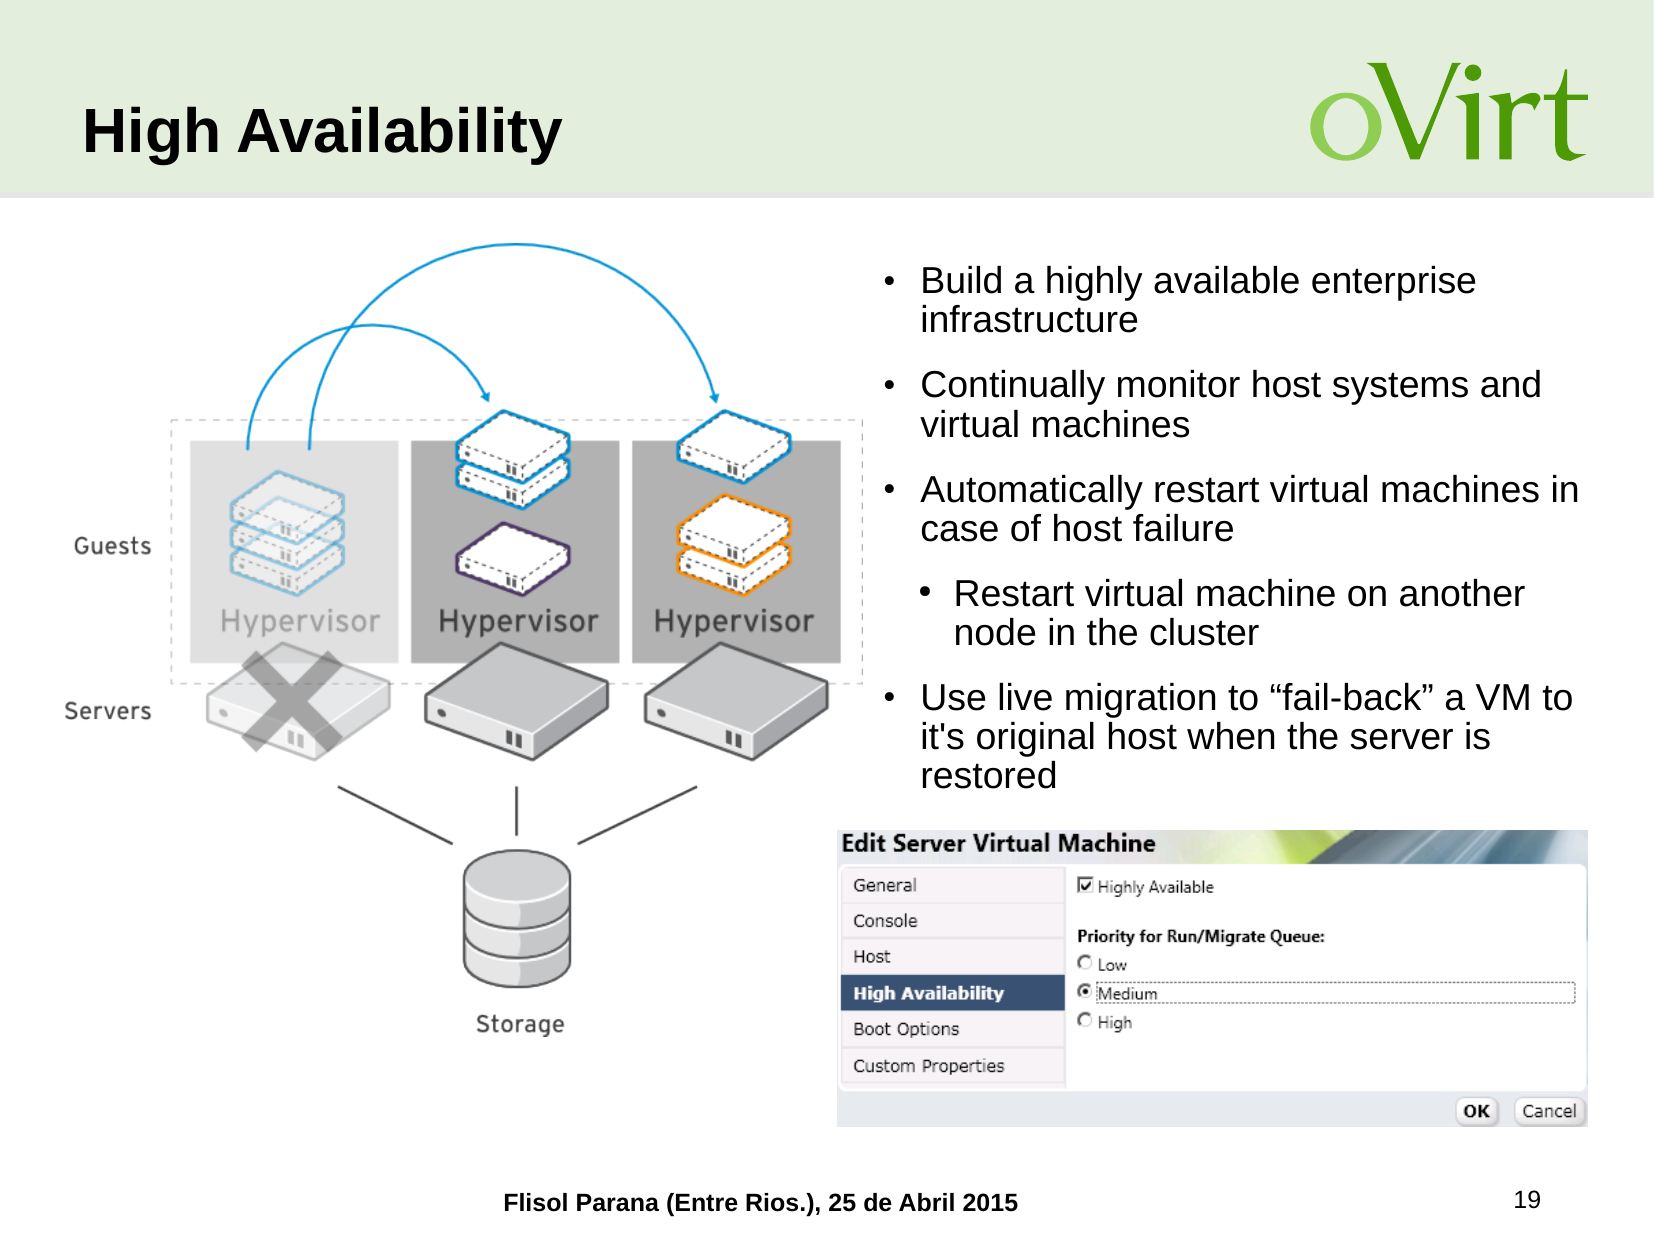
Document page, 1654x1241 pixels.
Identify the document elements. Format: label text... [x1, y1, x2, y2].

picture [65, 243, 1588, 1127]
text_box Build a highly available enterprise infrastructure Continually monitor host systems and virtual machines Automatically restart virtual machines in case of host failure Restart virtual machine on another node in the cluster Use live migration to “fail-back” a VM to it's original host when the server is restored [868, 255, 1627, 804]
title High Availability [82, 37, 1571, 226]
